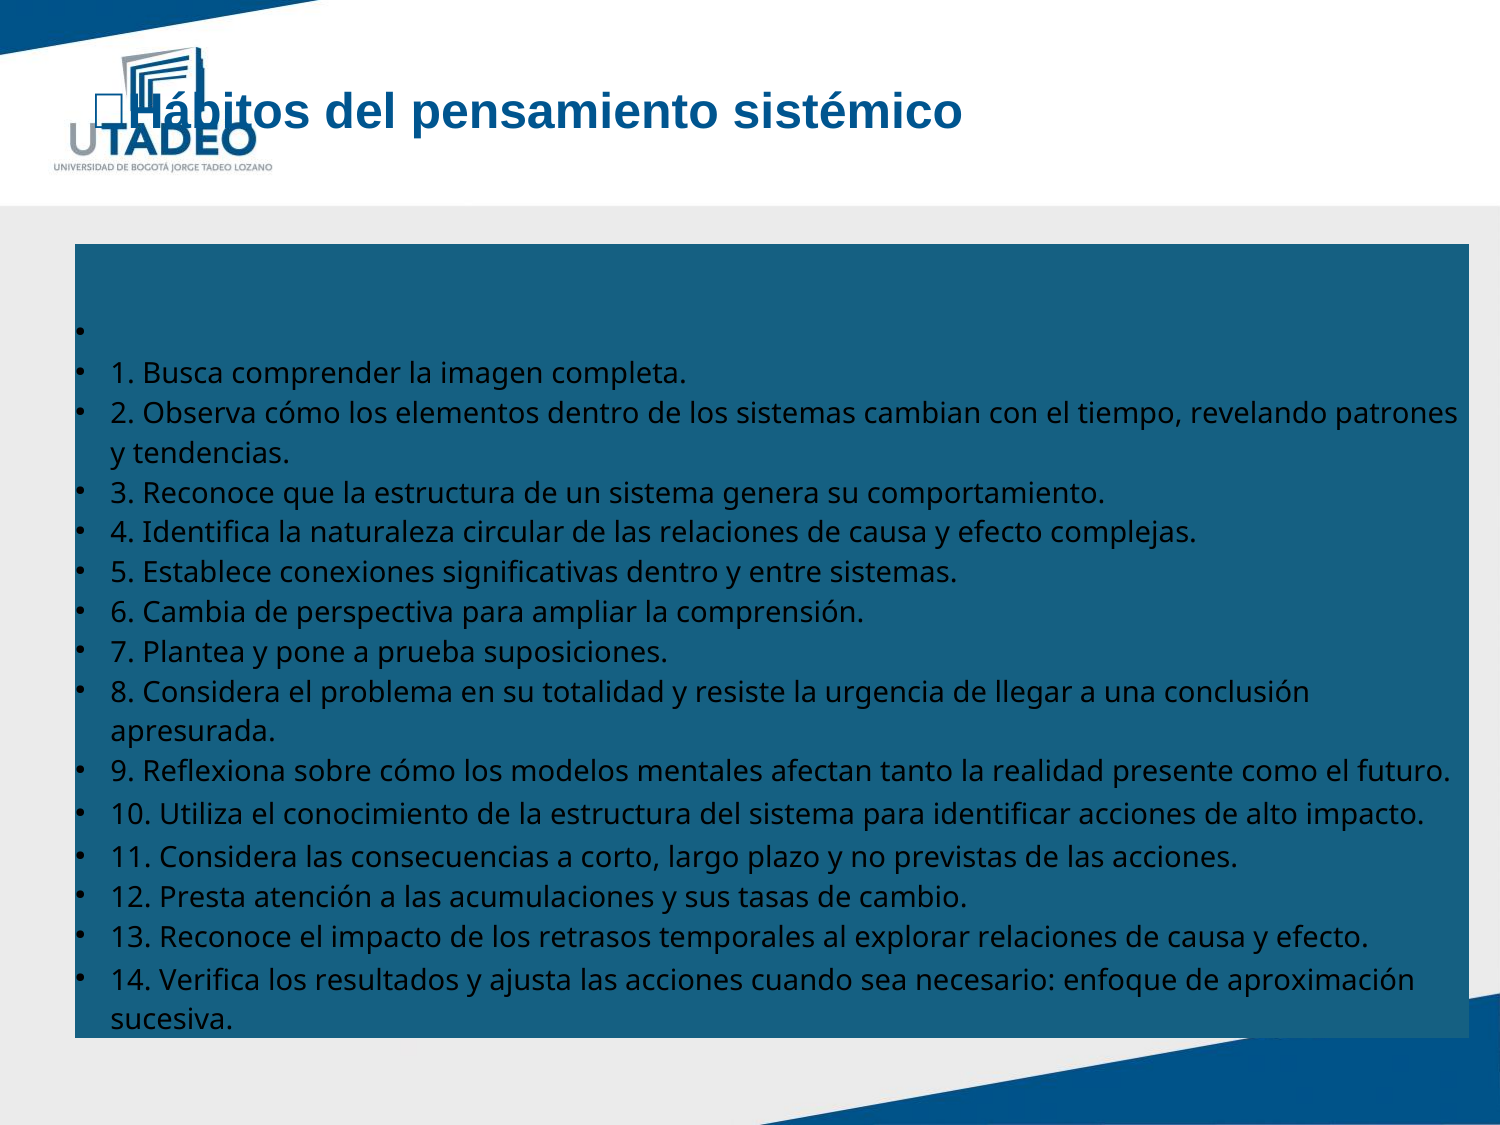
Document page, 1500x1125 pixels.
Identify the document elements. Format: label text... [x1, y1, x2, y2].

table_cell 13. Reconoce el impacto de los retrasos temporales al explorar relaciones de causa y efecto. [75, 916, 1469, 959]
table_cell 10. Utiliza el conocimiento de la estructura del sistema para identificar acciones de alto impacto. [75, 793, 1469, 836]
table_cell 6. Cambia de perspectiva para ampliar la comprensión. [75, 591, 1469, 631]
table_cell 12. Presta atención a las acumulaciones y sus tasas de cambio. [75, 876, 1469, 916]
table_cell [75, 313, 1469, 353]
table_cell 9. Reflexiona sobre cómo los modelos mentales afectan tanto la realidad presente como el futuro. [75, 751, 1469, 793]
table_cell 7. Plantea y pone a prueba suposiciones. [75, 631, 1469, 671]
table_cell 8. Considera el problema en su totalidad y resiste la urgencia de llegar a una conclusión apresurada. [75, 671, 1469, 751]
table_cell 4. Identifica la naturaleza circular de las relaciones de causa y efecto complejas. [75, 512, 1469, 552]
table_cell 5. Establece conexiones significativas dentro y entre sistemas. [75, 552, 1469, 591]
table_cell 2. Observa cómo los elementos dentro de los sistemas cambian con el tiempo, revelando patrones y tendencias. [75, 392, 1469, 472]
table_header [75, 244, 1469, 313]
title 🧠Hábitos del pensamiento sistémico [75, 45, 1426, 233]
table_cell 11. Considera las consecuencias a corto, largo plazo y no previstas de las acciones. [75, 836, 1469, 876]
table_cell 3. Reconoce que la estructura de un sistema genera su comportamiento. [75, 472, 1469, 512]
table_cell 14. Verifica los resultados y ajusta las acciones cuando sea necesario: enfoque de aproximación sucesiva. [75, 959, 1469, 1038]
table_cell 1. Busca comprender la imagen completa. [75, 353, 1469, 392]
